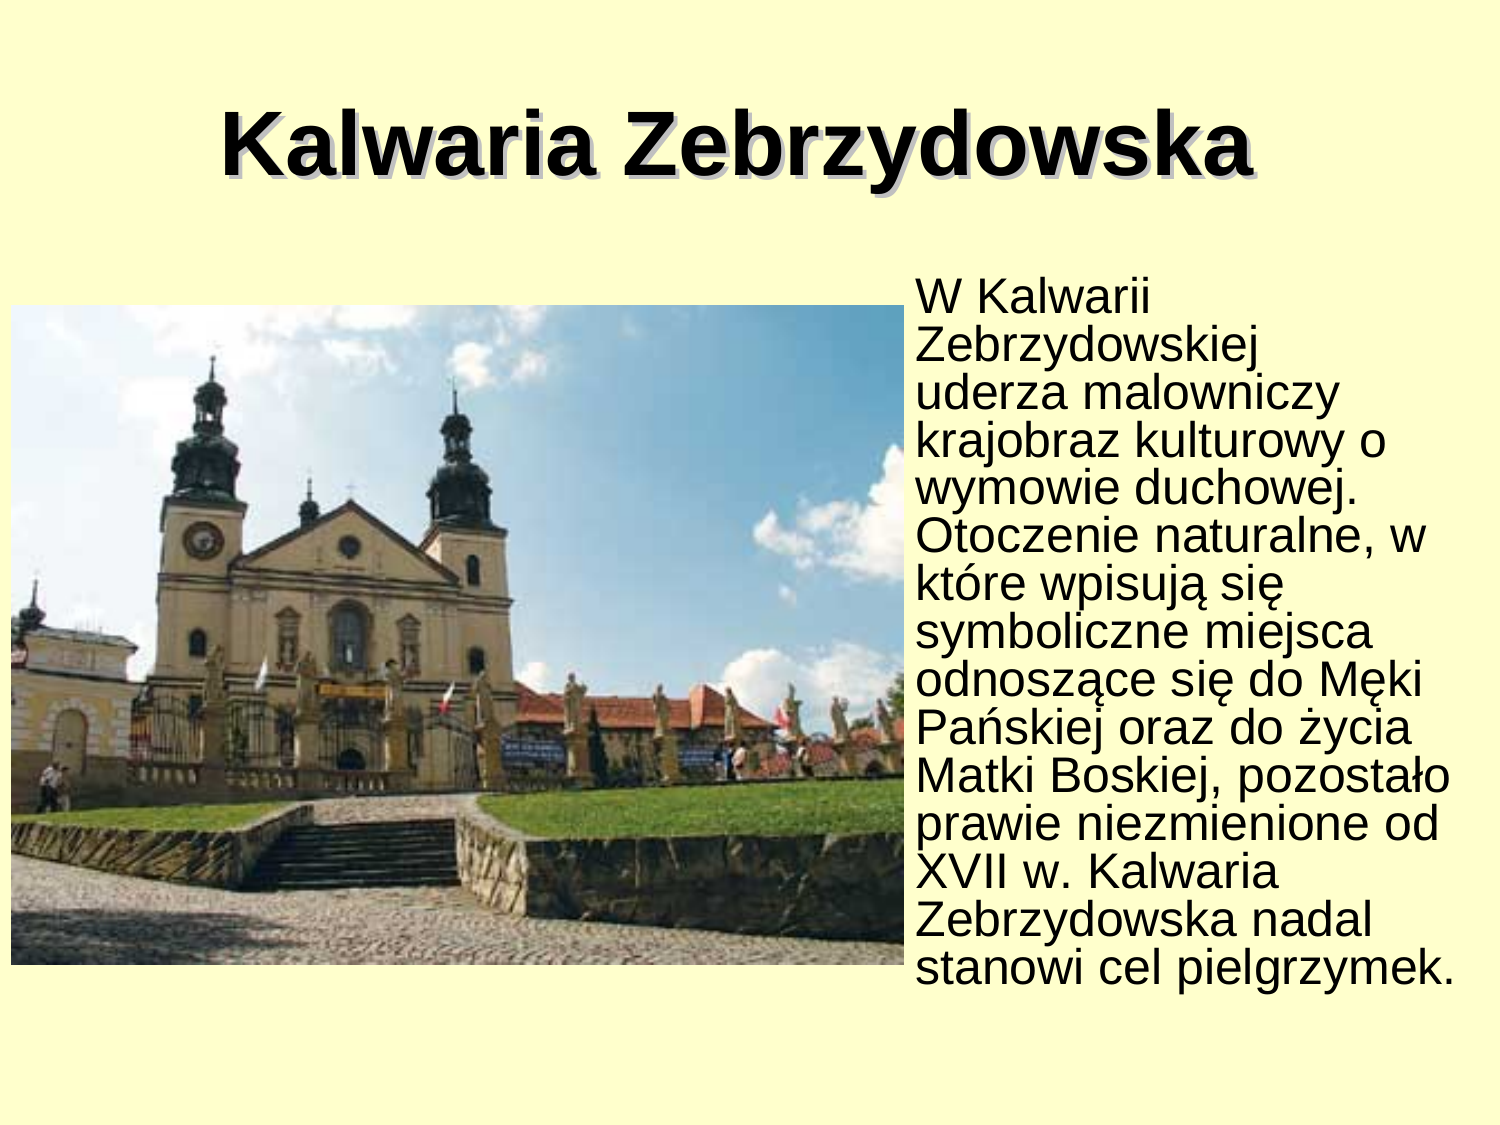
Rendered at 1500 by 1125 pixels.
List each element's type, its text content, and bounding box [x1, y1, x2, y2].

picture [11, 305, 904, 965]
list W Kalwarii Zebrzydowskiej uderza malowniczy krajobraz kulturowy o wymowie duchowej. Otoczenie naturalne, w które wpisują się symboliczne miejsca odnoszące się do Męki Pańskiej oraz do życia Matki Boskiej, pozostało prawie niezmienione od XVII w. Kalwaria Zebrzydowska nadal stanowi cel pielgrzymek. [844, 267, 1500, 1010]
title Kalwaria Zebrzydowska [75, 45, 1426, 233]
